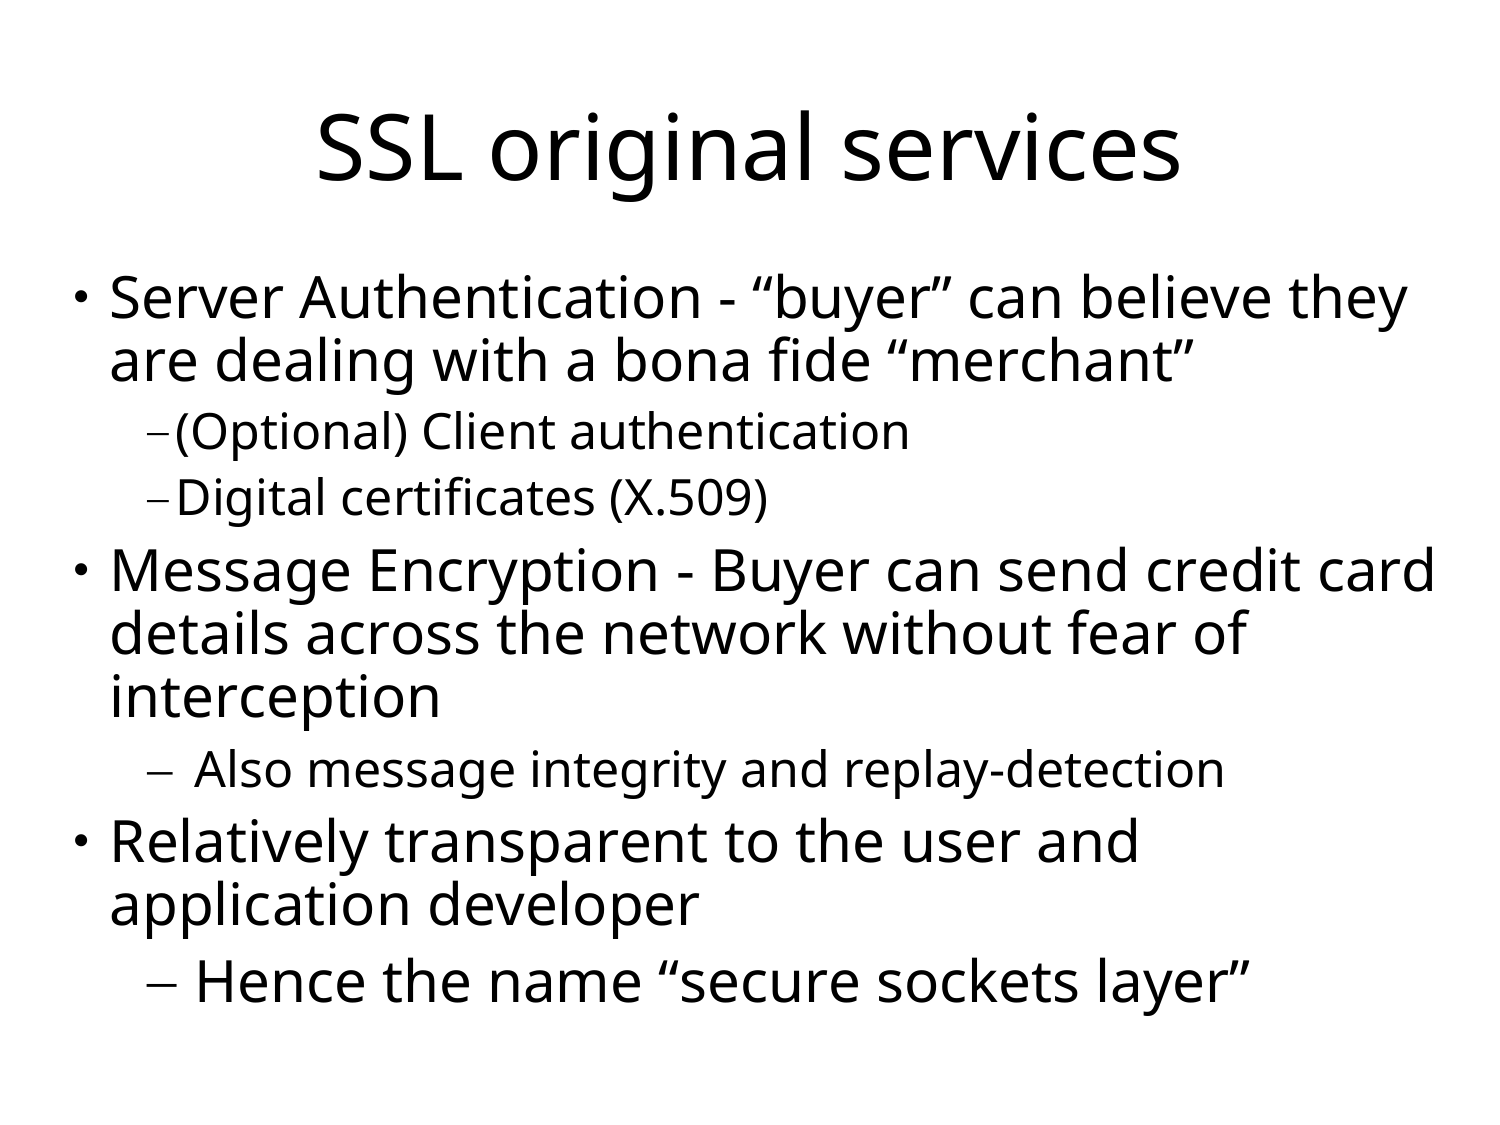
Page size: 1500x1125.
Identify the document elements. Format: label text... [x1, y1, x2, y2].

text_box Server Authentication - “buyer” can believe they are dealing with a bona fide “merchant” (Optional) Client authentication Digital certificates (X.509) Message Encryption - Buyer can send credit card details across the network without fear of interception Also message integrity and replay-detection Relatively transparent to the user and application developer Hence the name “secure sockets layer” [57, 261, 1454, 1016]
text_box SSL original services [112, 11, 1388, 207]
